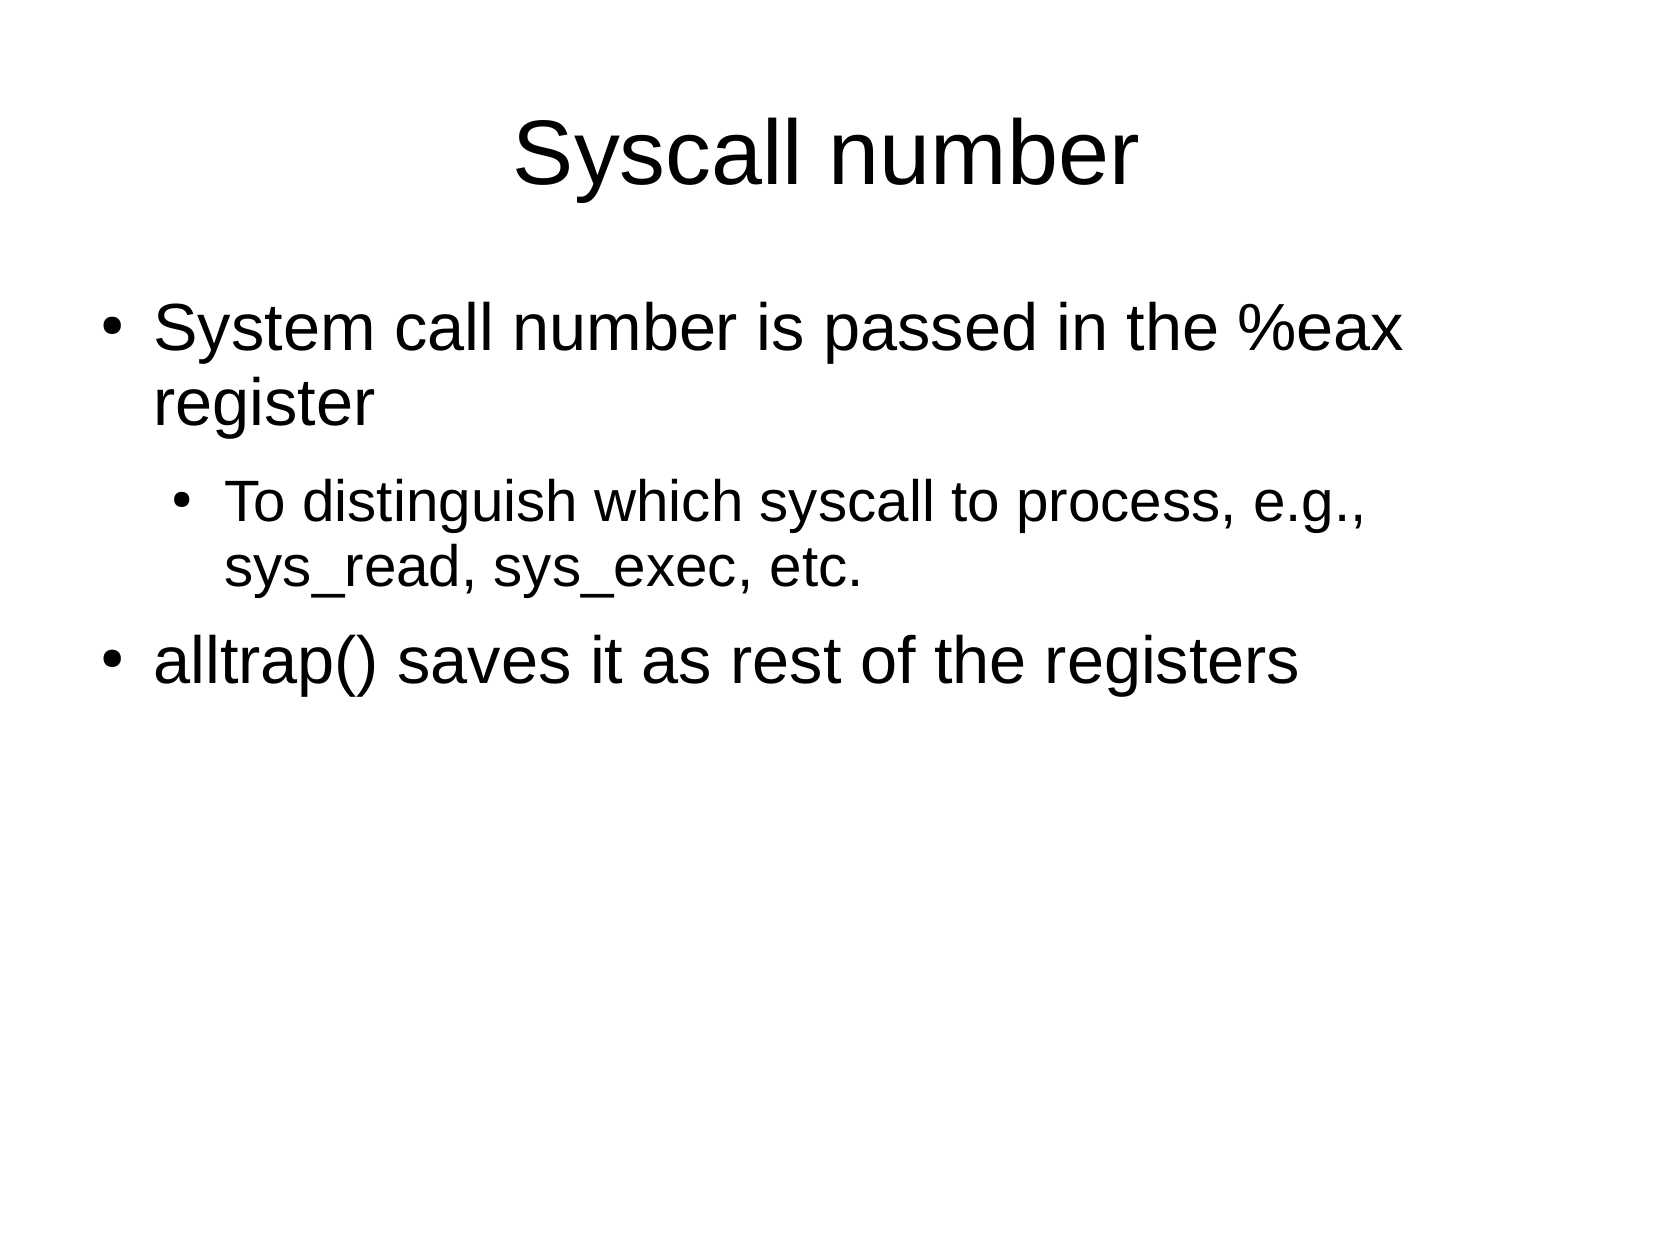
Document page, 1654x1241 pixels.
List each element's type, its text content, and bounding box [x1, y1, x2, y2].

title Syscall number [82, 49, 1571, 257]
list System call number is passed in the %eax register To distinguish which syscall to process, e.g., sys_read, sys_exec, etc. alltrap() saves it as rest of the registers [82, 290, 1571, 1010]
